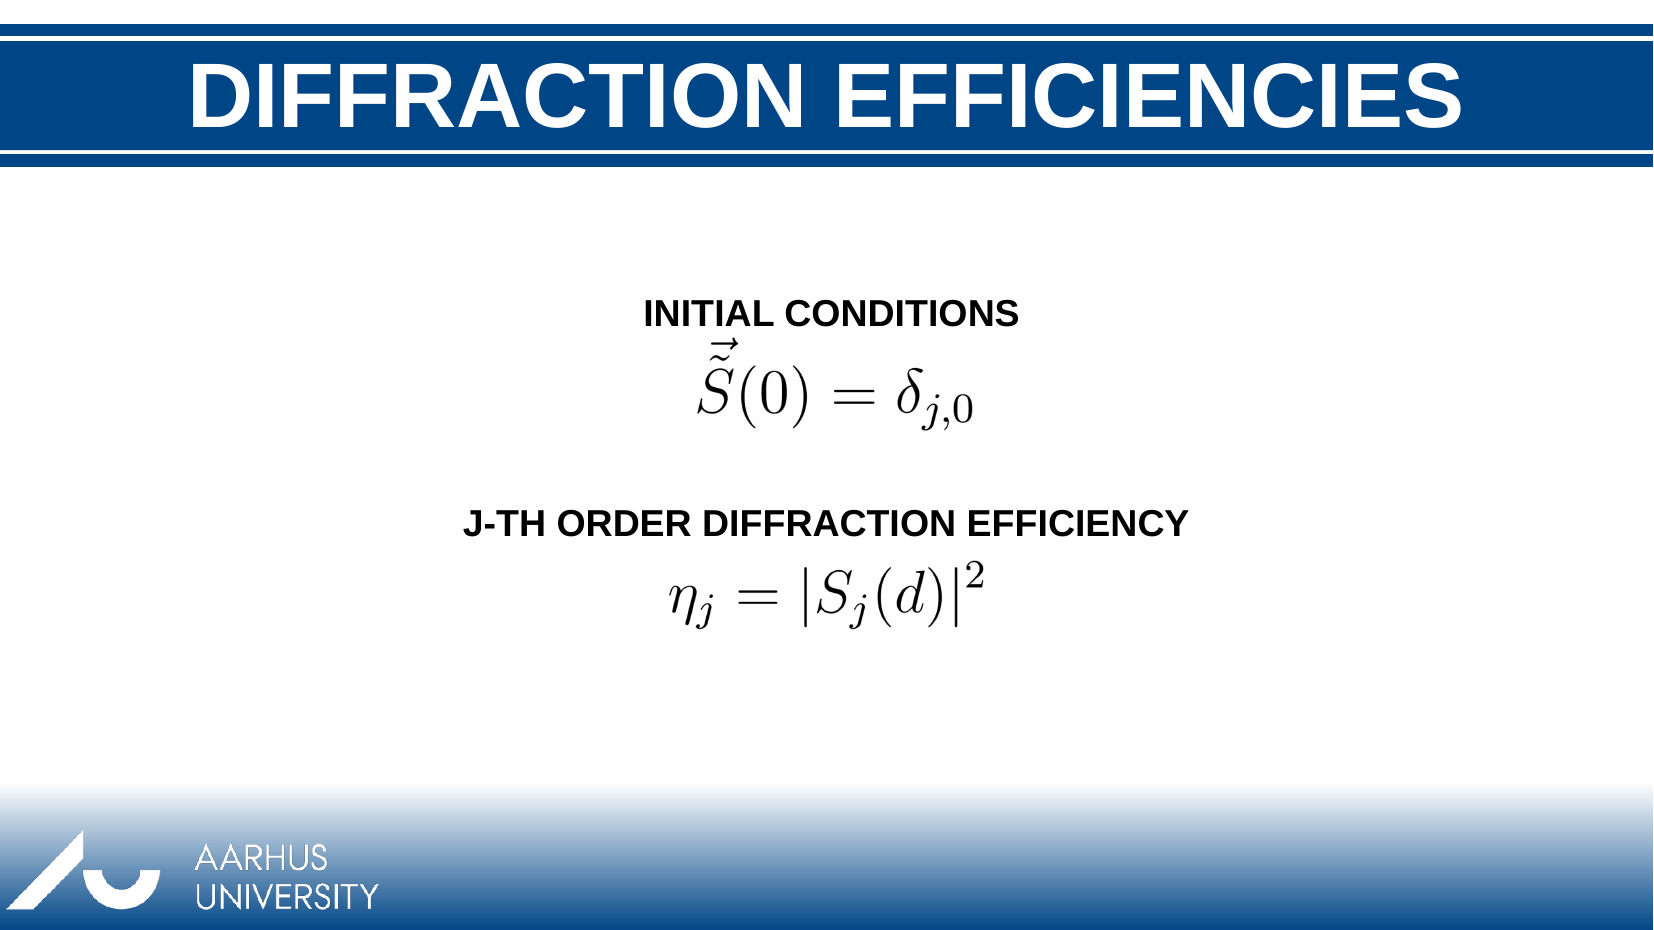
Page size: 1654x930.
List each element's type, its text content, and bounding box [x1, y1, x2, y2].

picture [5, 829, 414, 917]
picture [647, 552, 1006, 645]
text_box J-TH ORDER DIFFRACTION EFFICIENCY [448, 494, 1205, 552]
title DIFFRACTION EFFICIENCIES [0, 41, 1653, 151]
text_box INITIAL CONDITIONS [628, 285, 1036, 343]
picture [676, 343, 988, 448]
